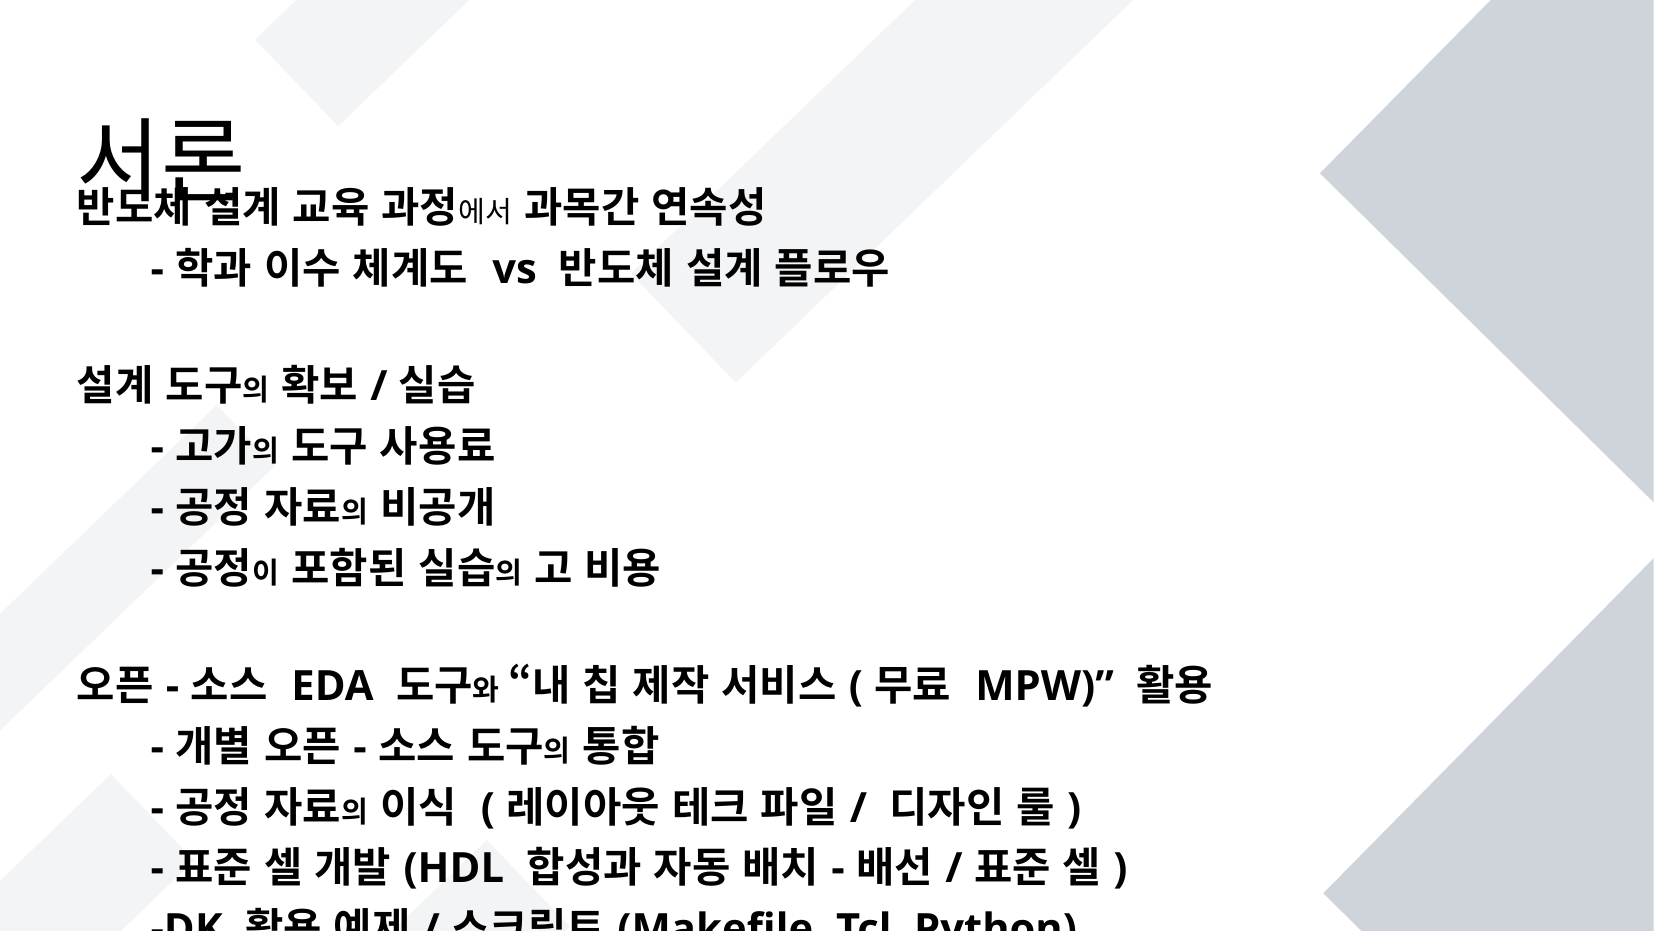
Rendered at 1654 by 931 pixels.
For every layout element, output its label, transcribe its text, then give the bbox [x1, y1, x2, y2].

title 서론 [76, 76, 1565, 233]
subtitle 반도체 설계 교육 과정에서 과목간 연속성 -학과 이수 체계도 vs 반도체 설계 플로우 설계 도구의 확보/실습 -고가의 도구 사용료 -공정 자료의 비공개 -공정이 포함된 실습의 고 비용 오픈-소스 EDA 도구와 “내 칩 제작 서비스(무료 MPW)” 활용 -개별 오픈-소스 도구의 통합 -공정 자료의 이식 (레이아웃 테크 파일/ 디자인 룰) -표준 셀 개발(HDL 합성과 자동 배치-배선/표준 셀) -DK 활용 예제/스크립트(Makefile, Tcl, Python) [76, 264, 1565, 866]
